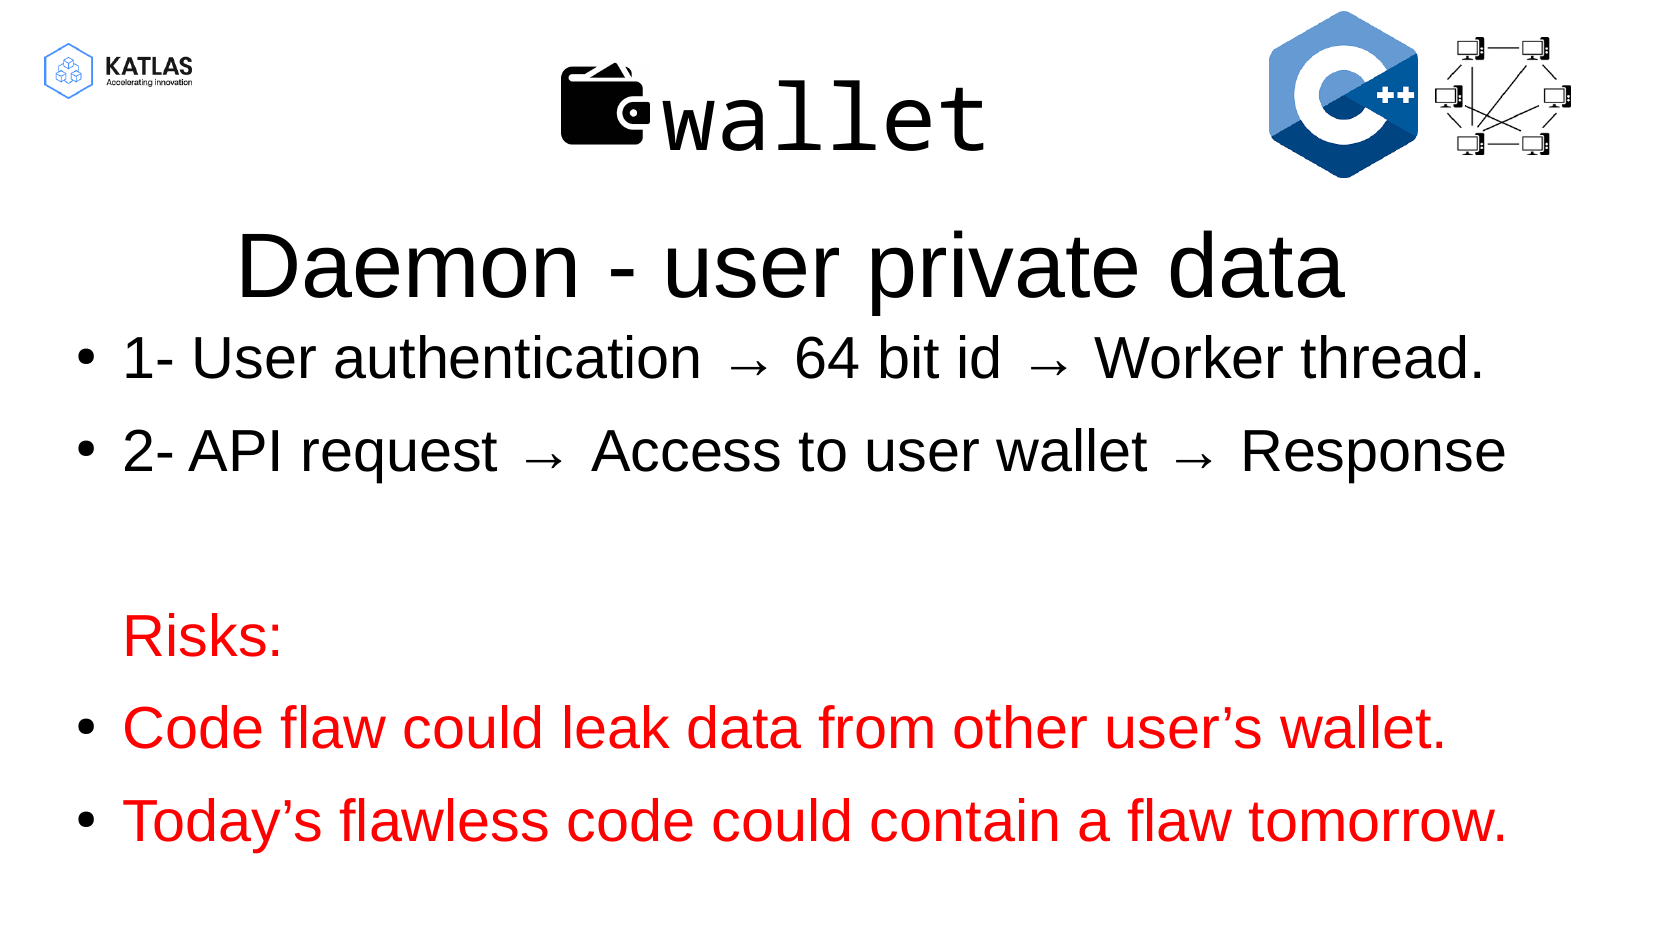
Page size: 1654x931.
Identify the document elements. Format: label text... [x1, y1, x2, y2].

title wallet [82, 37, 1571, 193]
picture [1435, 37, 1571, 155]
list 1- User authentication → 64 bit id → Worker thread. 2- API request → Access to user wallet → Response Risks: Code flaw could leak data from other user’s wallet. Today’s flawless code could contain a flaw tomorrow. [59, 324, 1549, 865]
picture [29, 37, 211, 103]
title Daemon - user private data [47, 177, 1536, 354]
picture [1269, 11, 1418, 178]
picture [561, 59, 650, 148]
